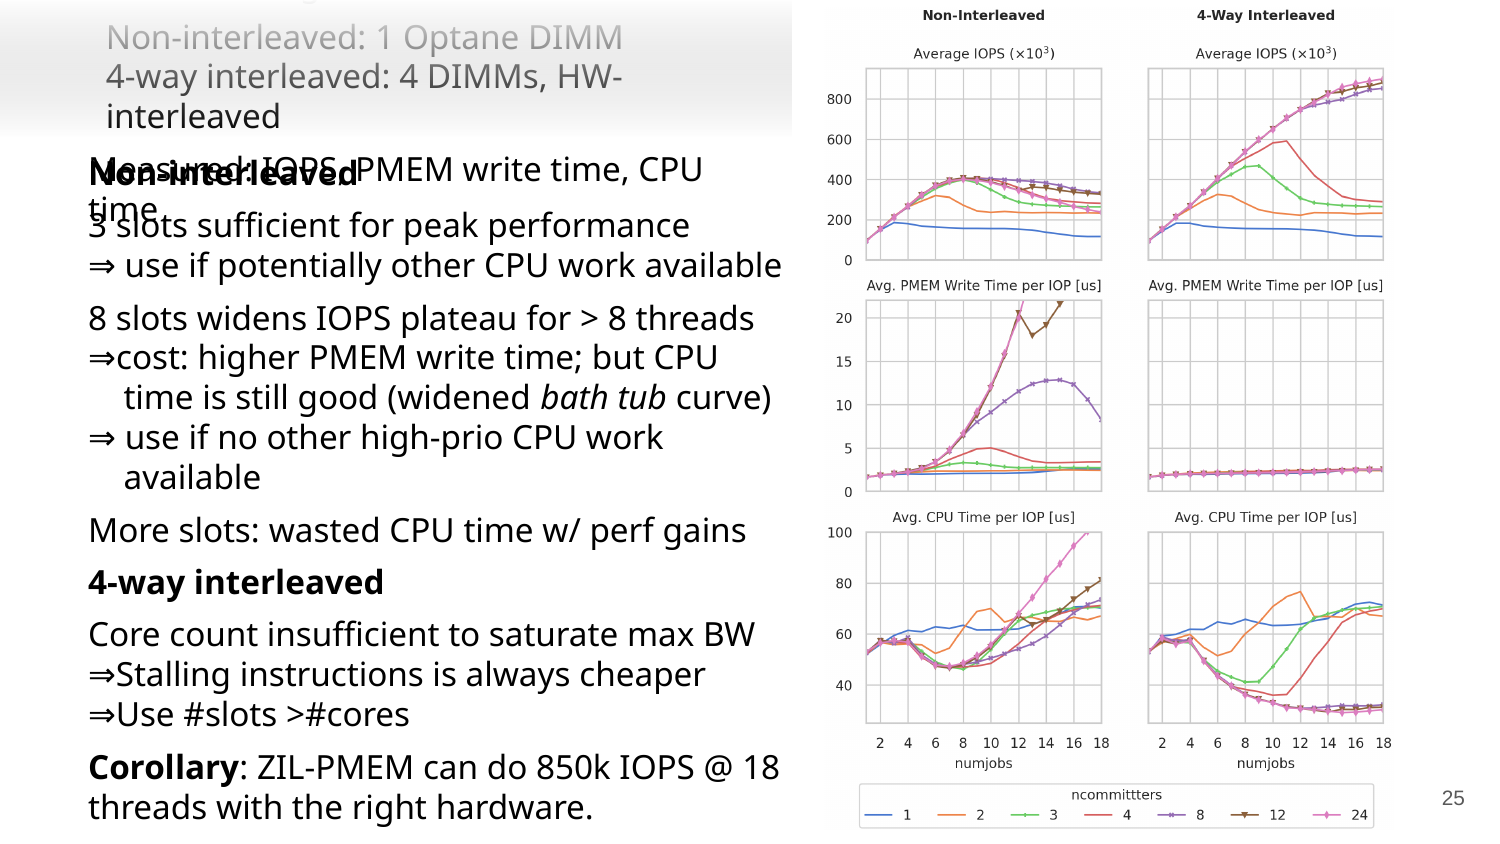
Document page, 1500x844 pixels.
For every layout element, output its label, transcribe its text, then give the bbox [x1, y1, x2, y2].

picture [824, 7, 1394, 830]
slide_number <number> [1394, 764, 1480, 830]
text_box Non-interleaved 3 slots sufficient for peak performance ⇒ use if potentially other CPU work available 8 slots widens IOPS plateau for > 8 threads ⇒cost: higher PMEM write time; but CPU time is still good (widened bath tub curve) ⇒ use if no other high-prio CPU work available More slots: wasted CPU time w/ perf gains 4-way interleaved Core count insufficient to saturate max BW ⇒Stalling instructions is always cheaper ⇒Use #slots >#cores Corollary: ZIL-PMEM can do 850k IOPS @ 18 threads with the right hardware. [73, 136, 800, 623]
text_box [0, 0, 792, 137]
